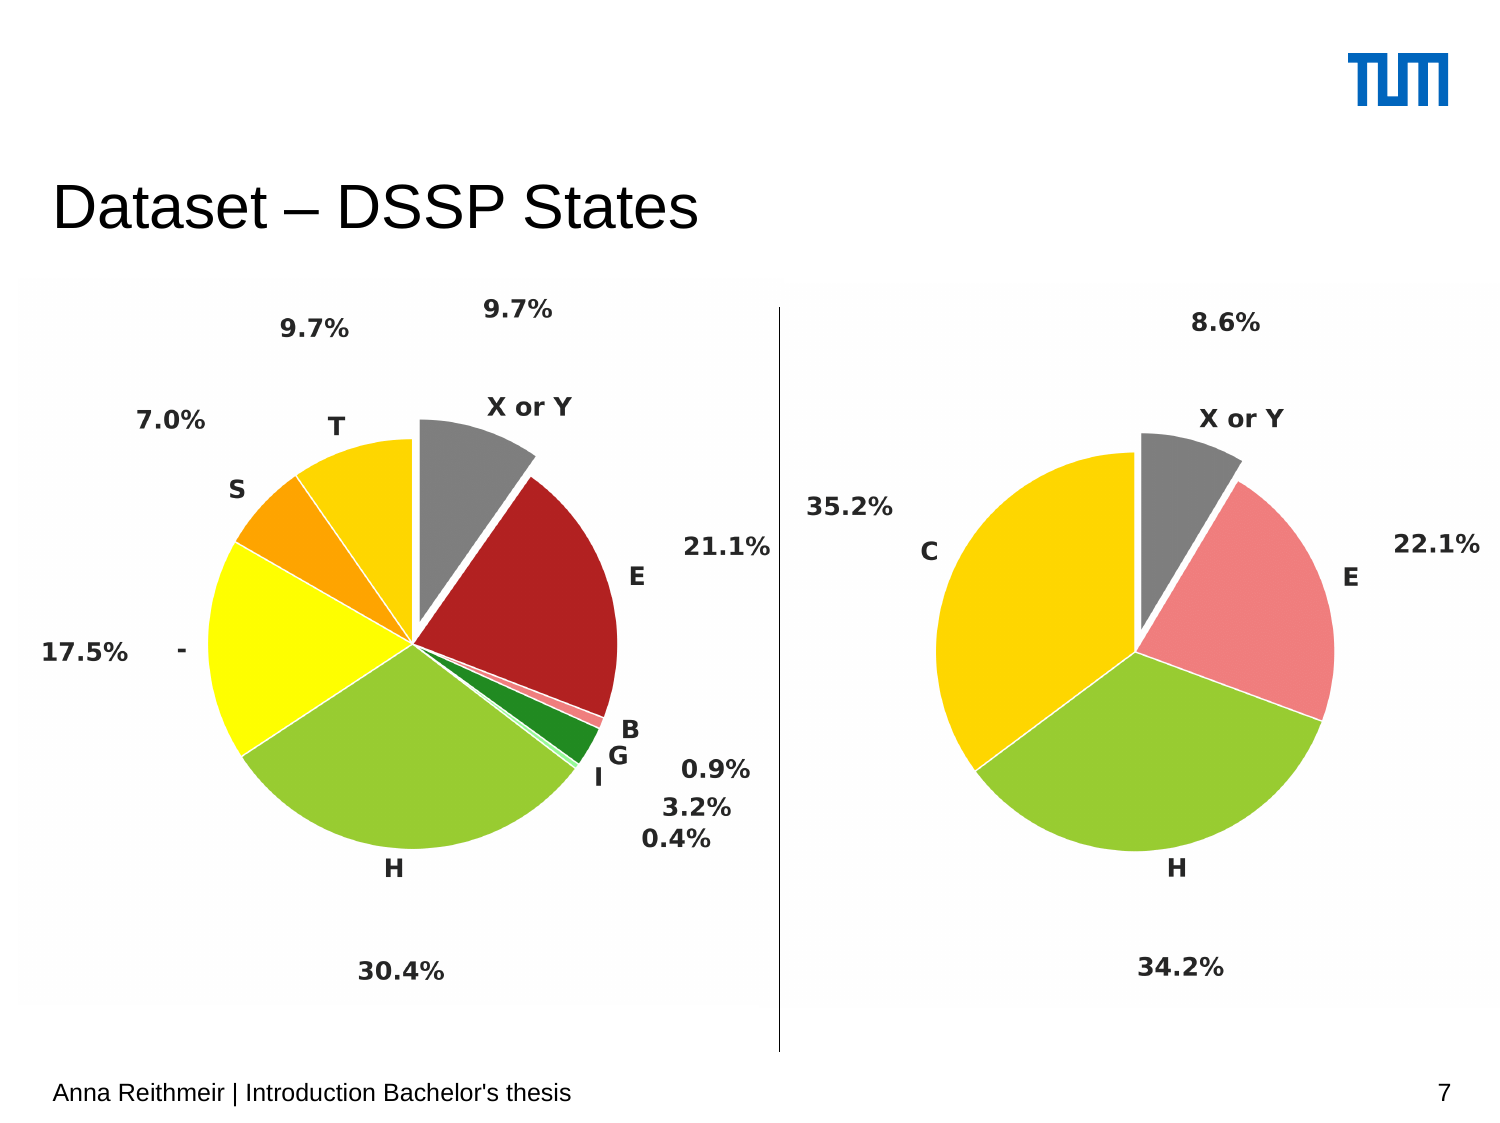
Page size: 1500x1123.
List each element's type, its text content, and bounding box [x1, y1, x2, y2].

picture [18, 278, 1500, 1008]
title Dataset – DSSP States [52, 171, 1453, 242]
